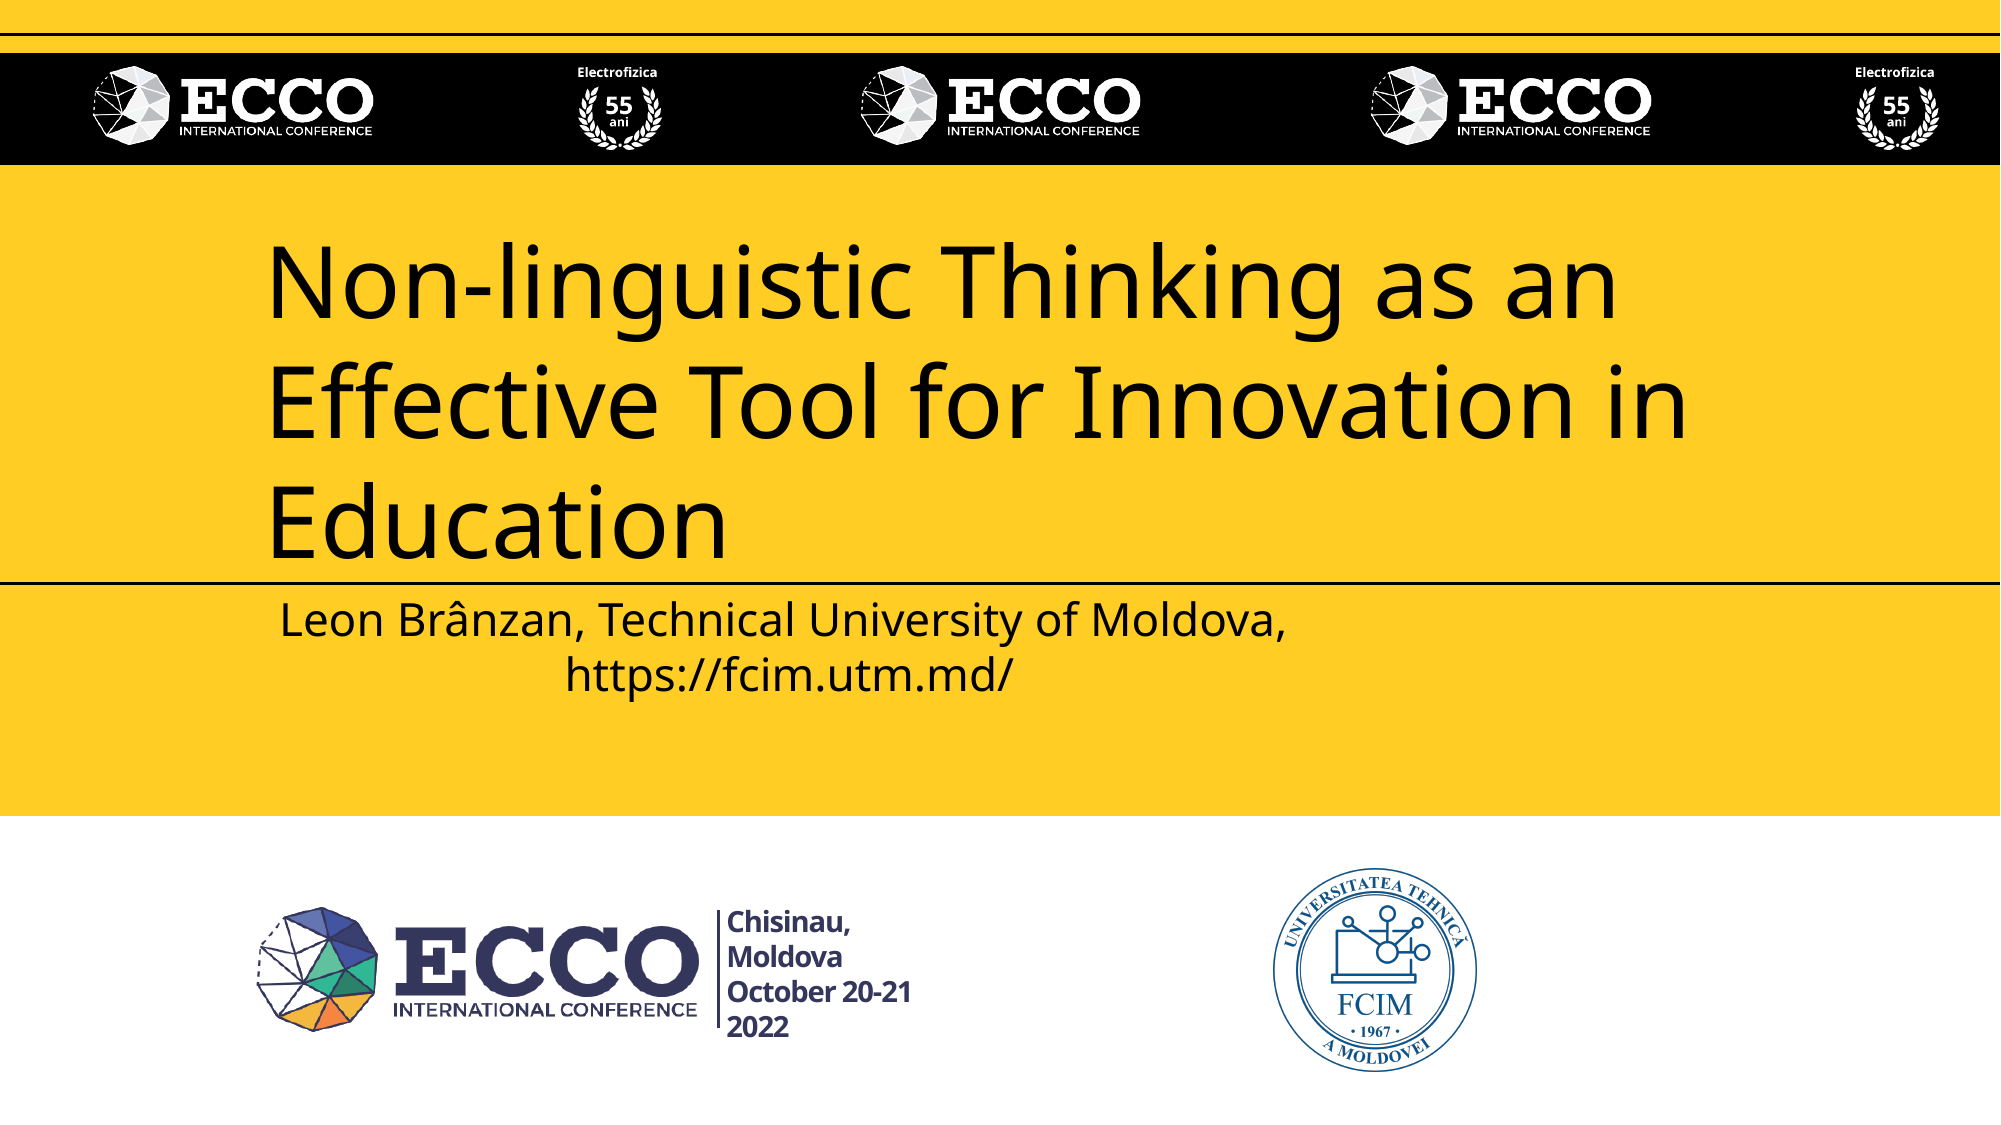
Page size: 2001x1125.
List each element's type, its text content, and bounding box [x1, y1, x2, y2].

subtitle Leon Brânzan, Technical University of Moldova, https://fcim.utm.md/ [264, 582, 1765, 809]
picture [1340, 63, 1688, 153]
picture [830, 63, 1177, 153]
picture [248, 904, 712, 1035]
title Non-linguistic Thinking as an Effective Tool for Innovation in Education [249, 218, 1750, 583]
picture [62, 63, 410, 153]
picture [1273, 868, 1477, 1072]
